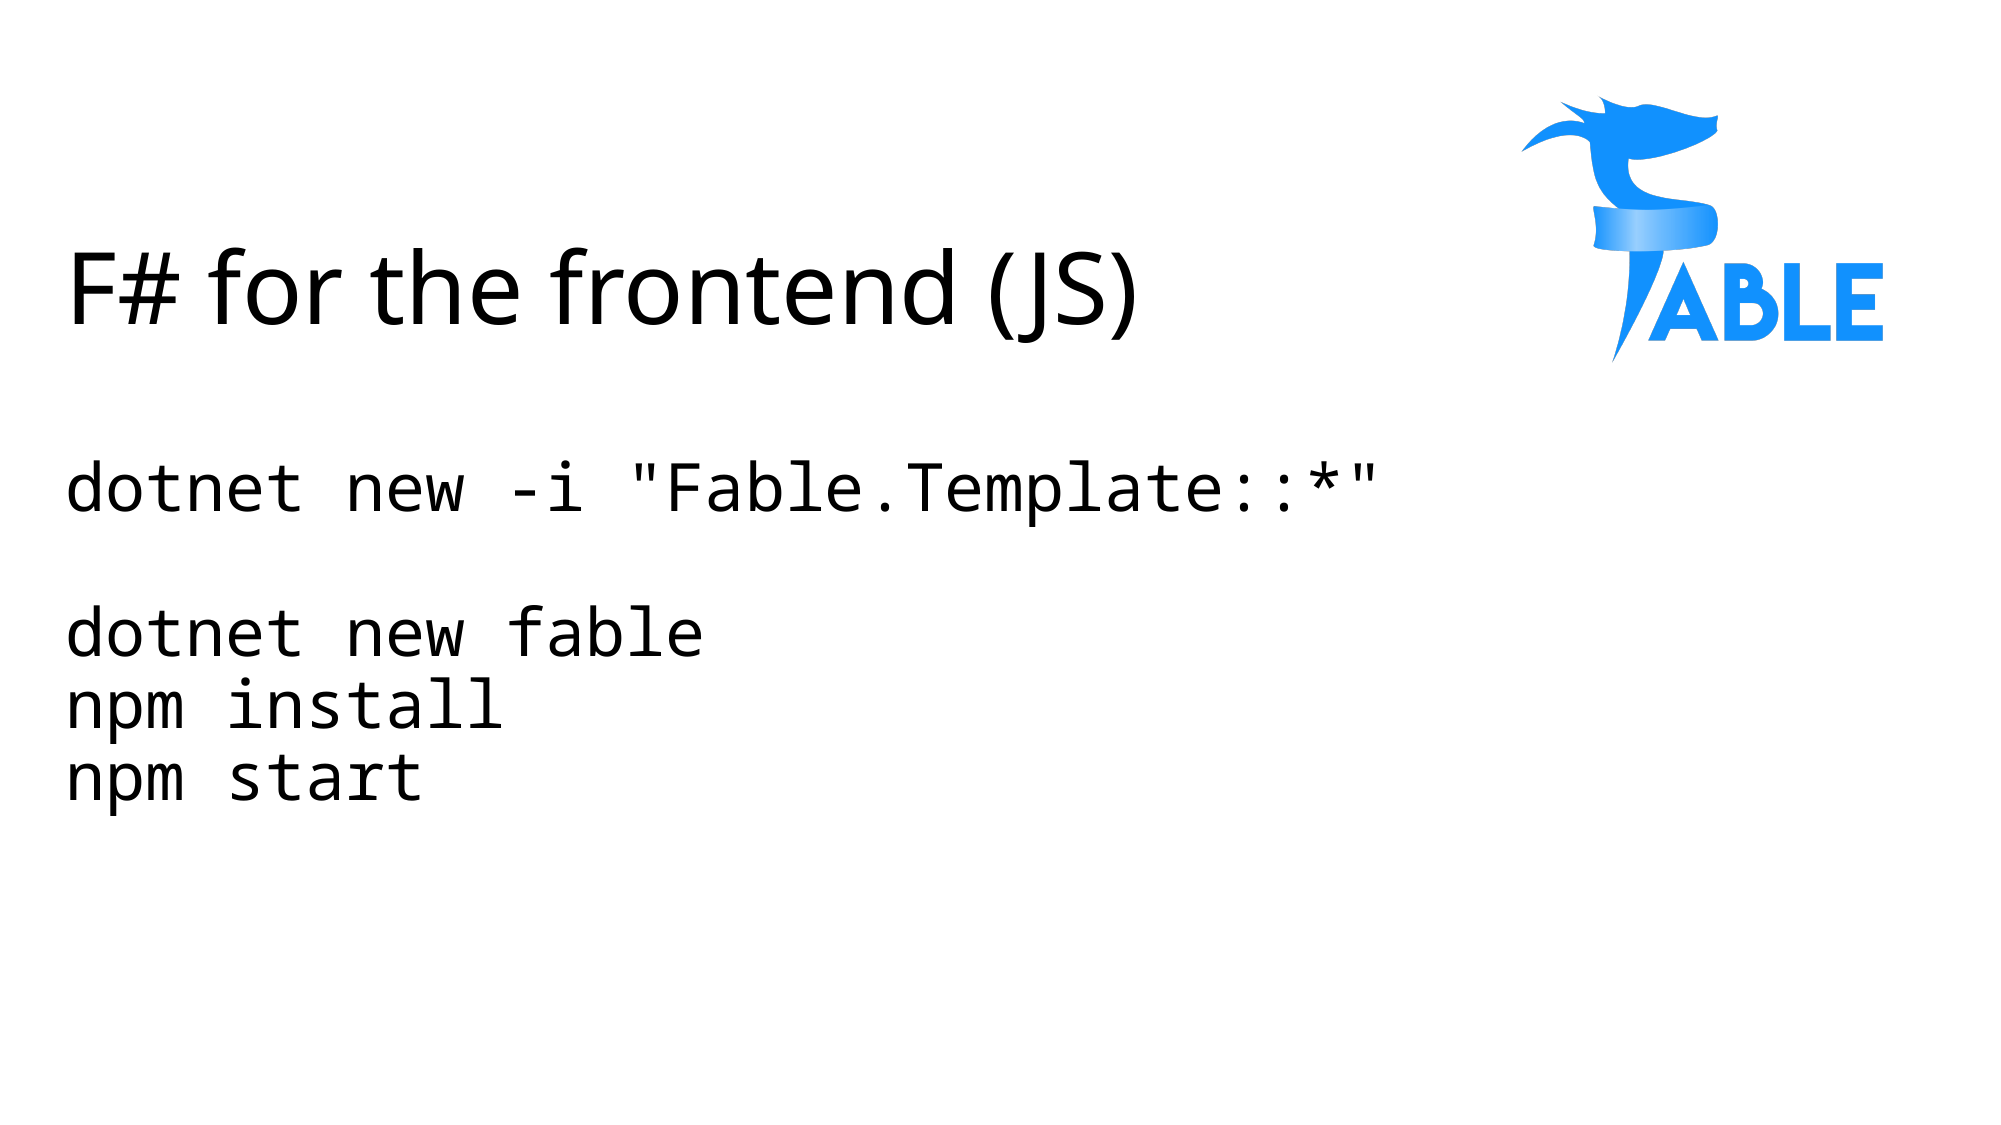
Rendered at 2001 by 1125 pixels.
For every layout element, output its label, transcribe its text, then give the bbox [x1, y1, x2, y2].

title F# for the frontend (JS) dotnet new -i "Fable.Template::*" dotnet new fable npm install npm start [50, 126, 1884, 927]
picture [1520, 94, 1884, 363]
